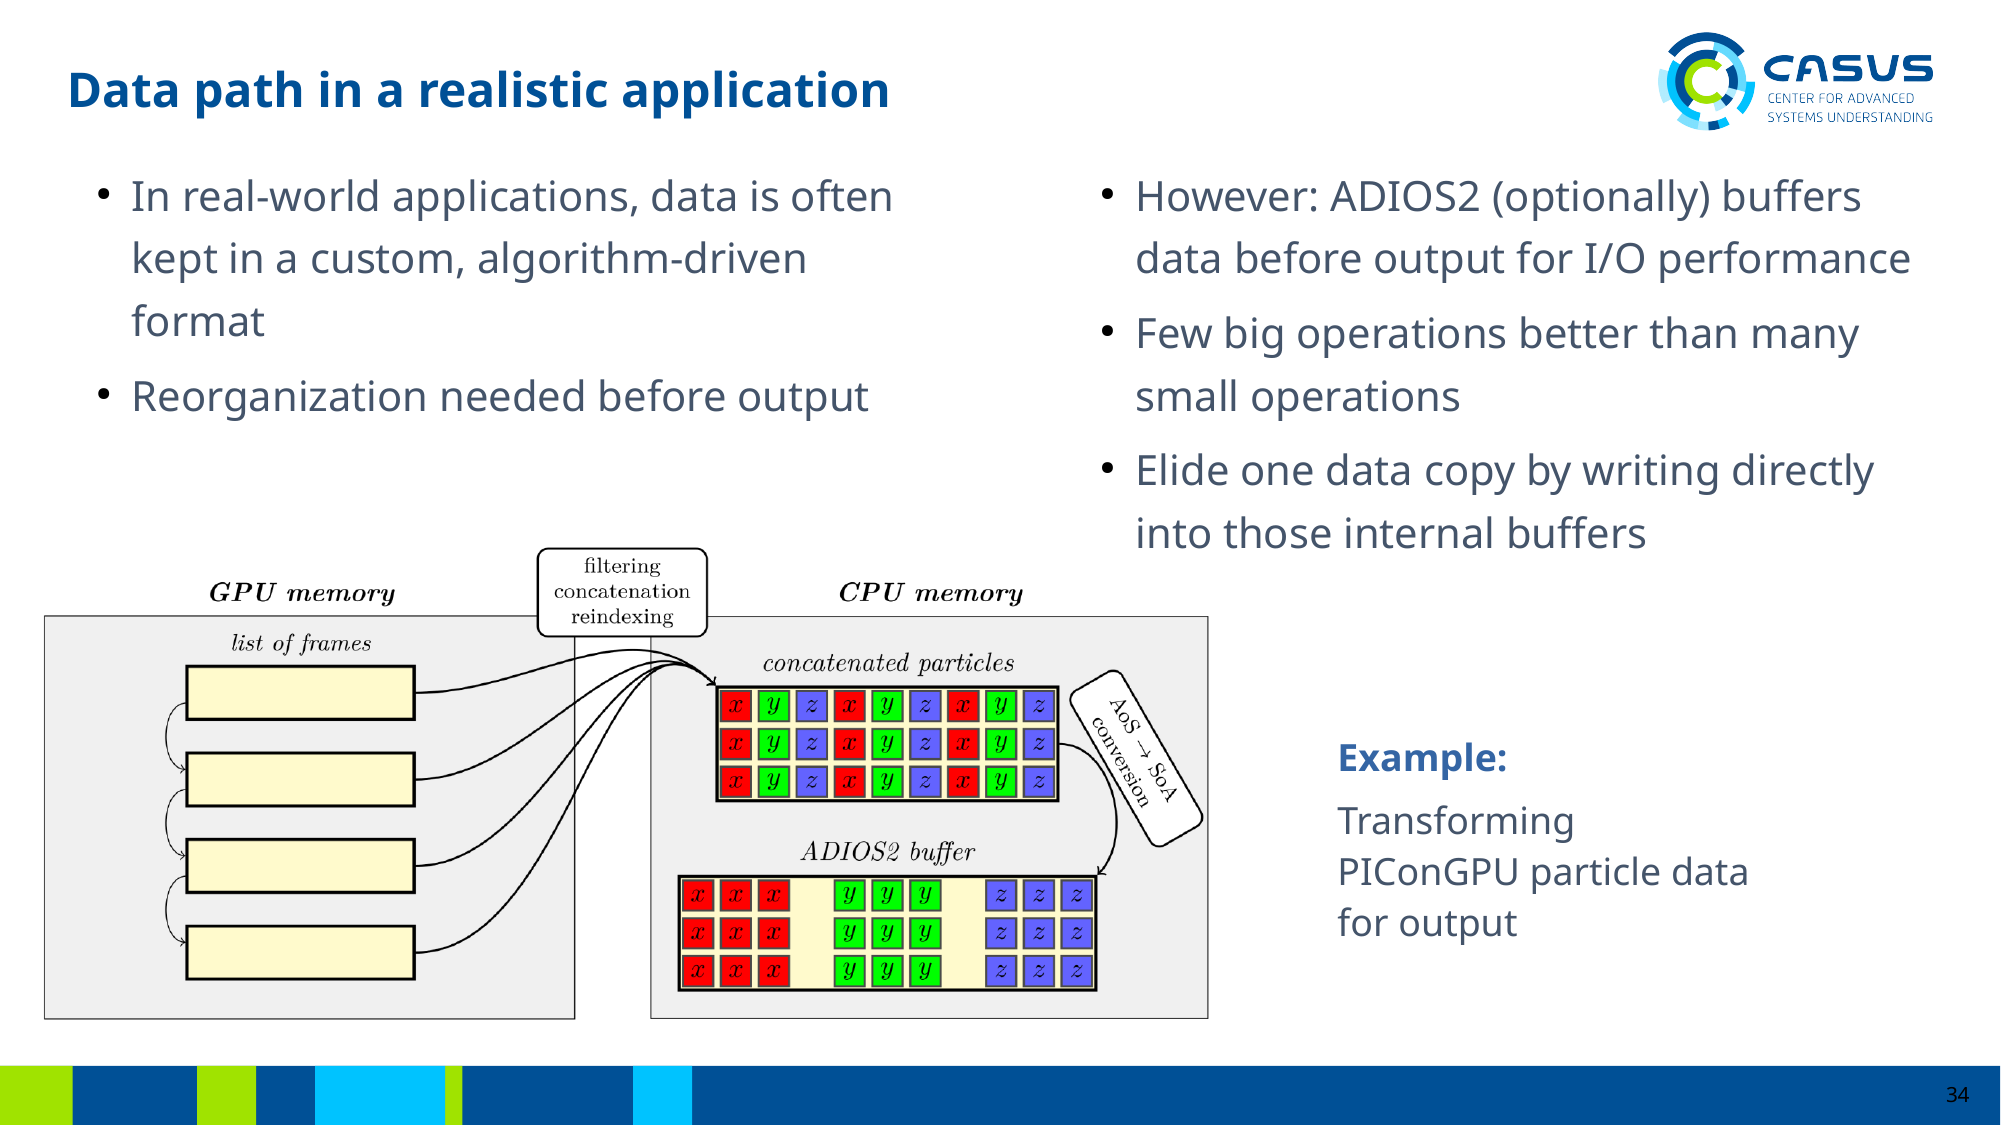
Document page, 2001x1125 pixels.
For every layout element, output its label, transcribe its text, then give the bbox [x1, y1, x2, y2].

picture [1658, 32, 1933, 131]
picture [0, 494, 1424, 1074]
list However: ADIOS2 (optionally) buffers data before output for I/O performance Few big operations better than many small operations Elide one data copy by writing directly into those internal buffers [1041, 160, 1919, 907]
list In real-world applications, data is often kept in a custom, algorithm-driven format Reorganization needed before output [37, 160, 915, 494]
title Data path in a realistic application [66, 54, 1621, 123]
text_box Example: Transforming PIConGPU particle data for output [1322, 907, 1767, 956]
